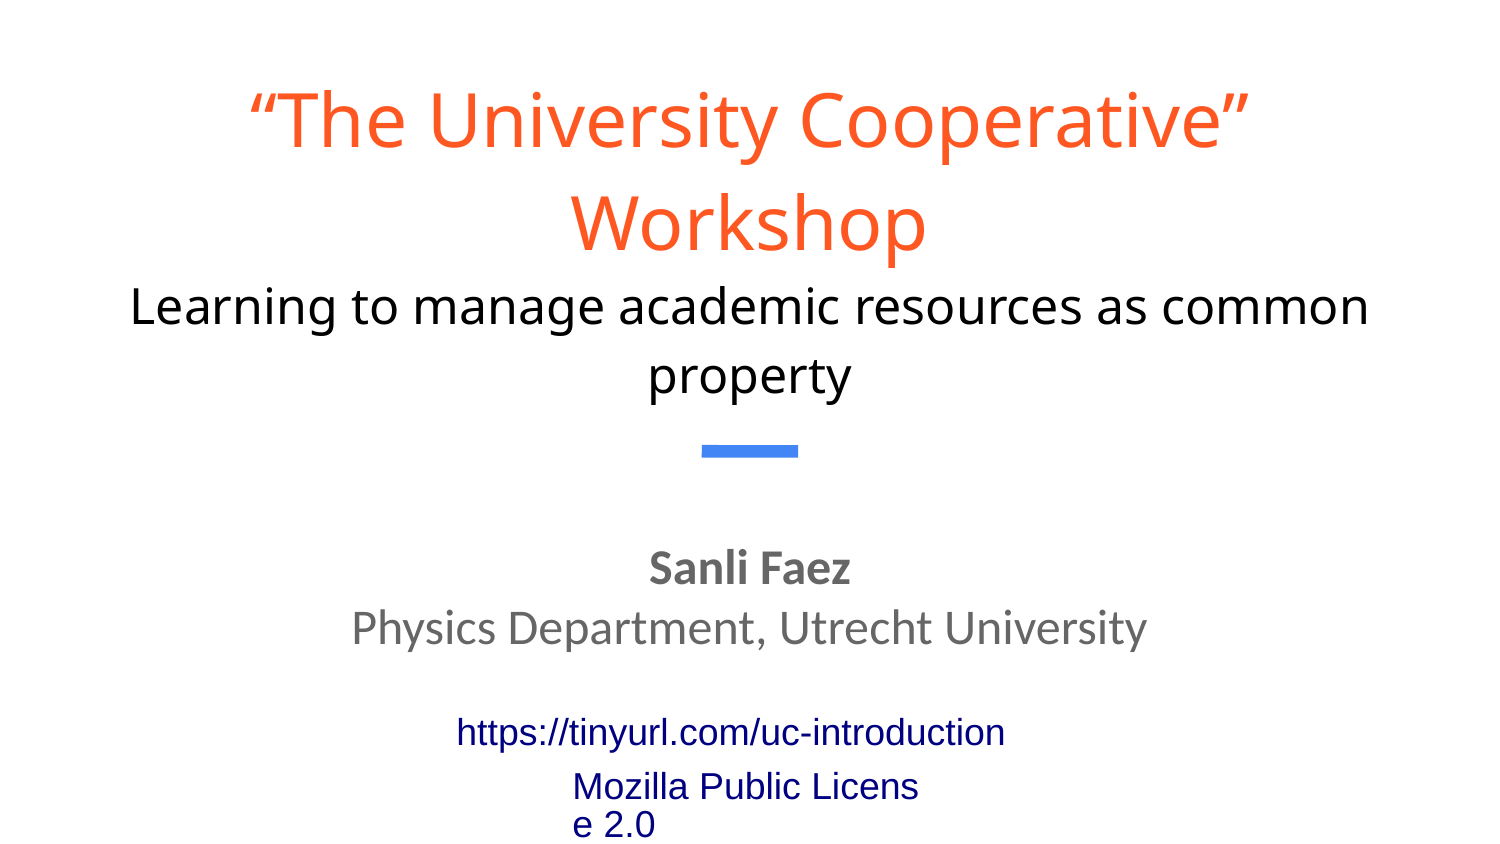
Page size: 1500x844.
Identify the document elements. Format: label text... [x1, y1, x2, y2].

text_box https://tinyurl.com/uc-introduction [441, 693, 1084, 759]
title “The University Cooperative” Workshop Learning to manage academic resources as common property [51, 97, 1449, 419]
subtitle Sanli Faez Physics Department, Utrecht University [51, 519, 1449, 680]
text_box Mozilla Public License 2.0 [557, 759, 943, 844]
